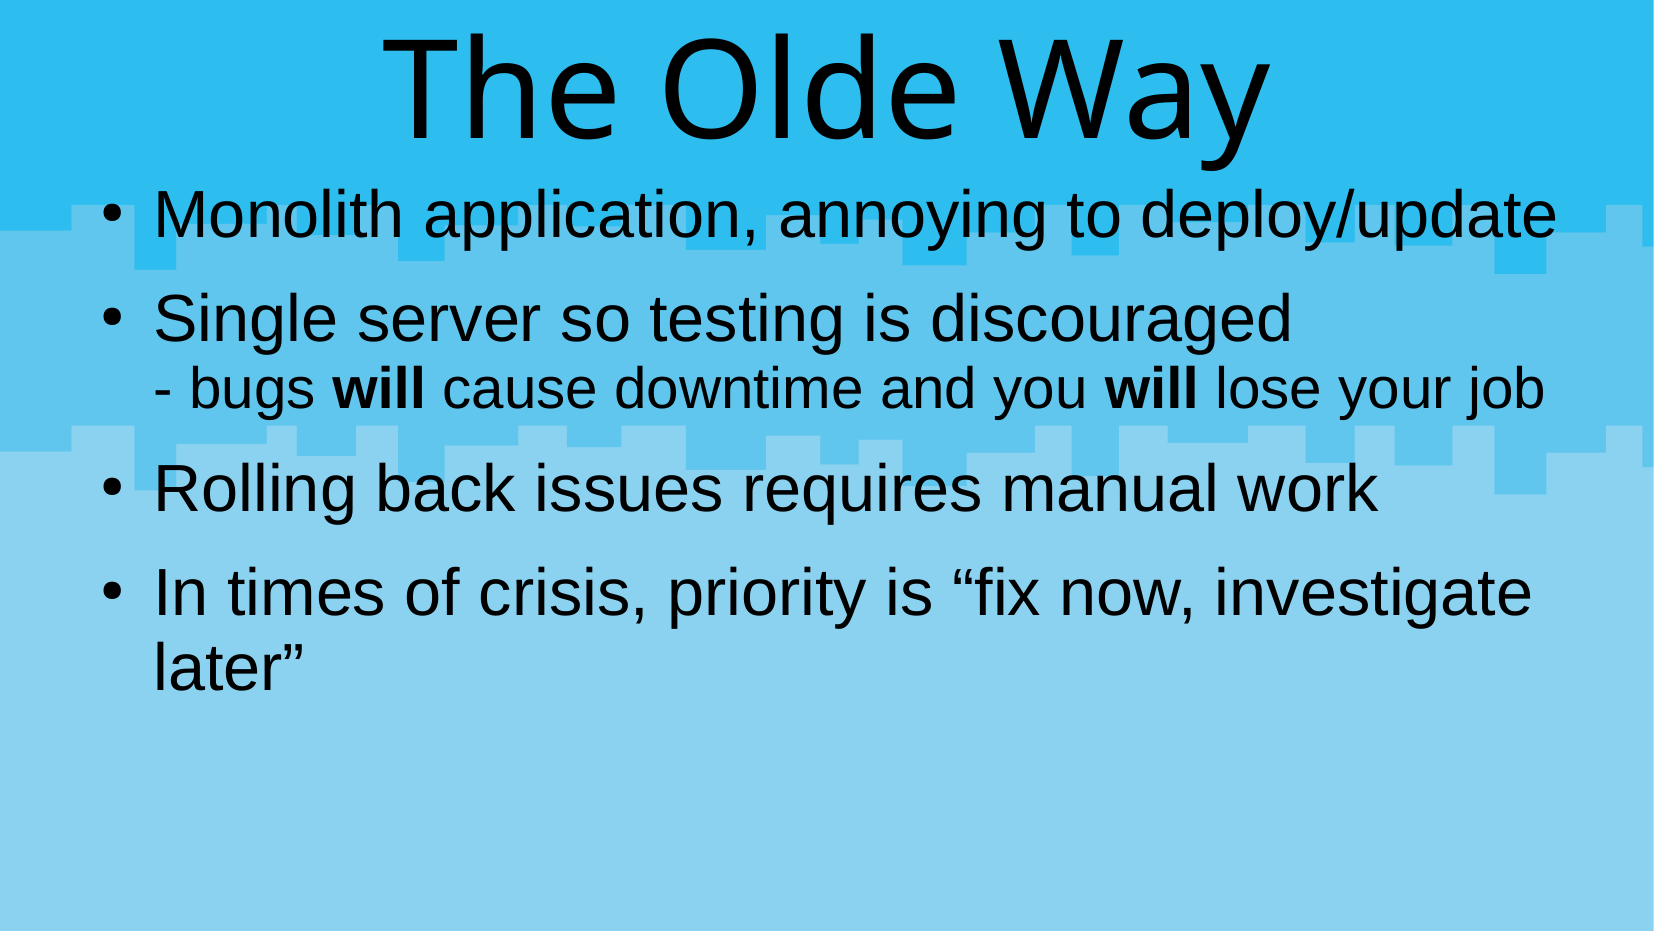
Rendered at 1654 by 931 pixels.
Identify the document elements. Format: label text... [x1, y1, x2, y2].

list Monolith application, annoying to deploy/update Single server so testing is discouraged - bugs will cause downtime and you will lose your job Rolling back issues requires manual work In times of crisis, priority is “fix now, investigate later” [82, 177, 1571, 827]
picture [0, 0, 1654, 931]
title The Olde Way [82, 7, 1571, 163]
